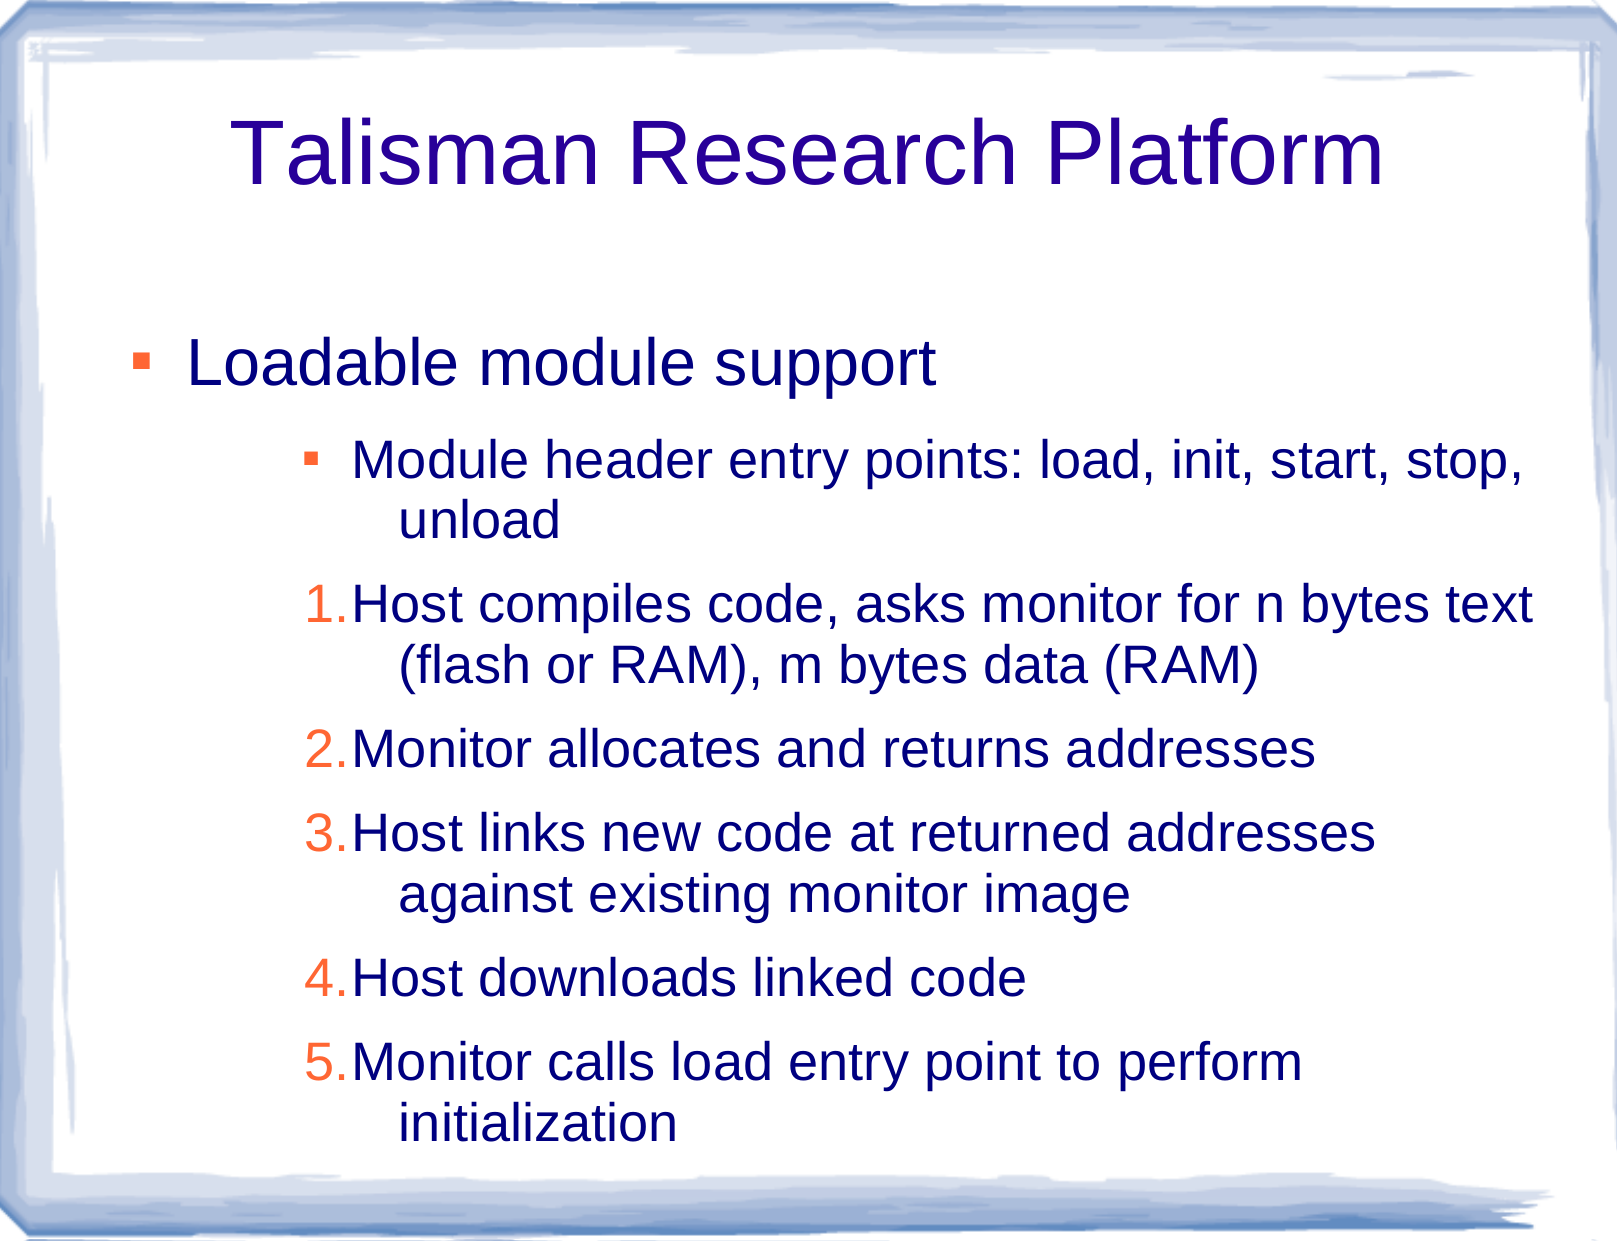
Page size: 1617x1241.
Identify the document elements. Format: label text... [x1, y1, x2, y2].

picture [0, 0, 1617, 1241]
title Talisman Research Platform [80, 49, 1537, 257]
list Loadable module support Module header entry points: load, init, start, stop, unload Host compiles code, asks monitor for n bytes text (flash or RAM), m bytes data (RAM) Monitor allocates and returns addresses Host links new code at returned addresses against existing monitor image Host downloads linked code Monitor calls load entry point to perform initialization [115, 324, 1537, 1153]
